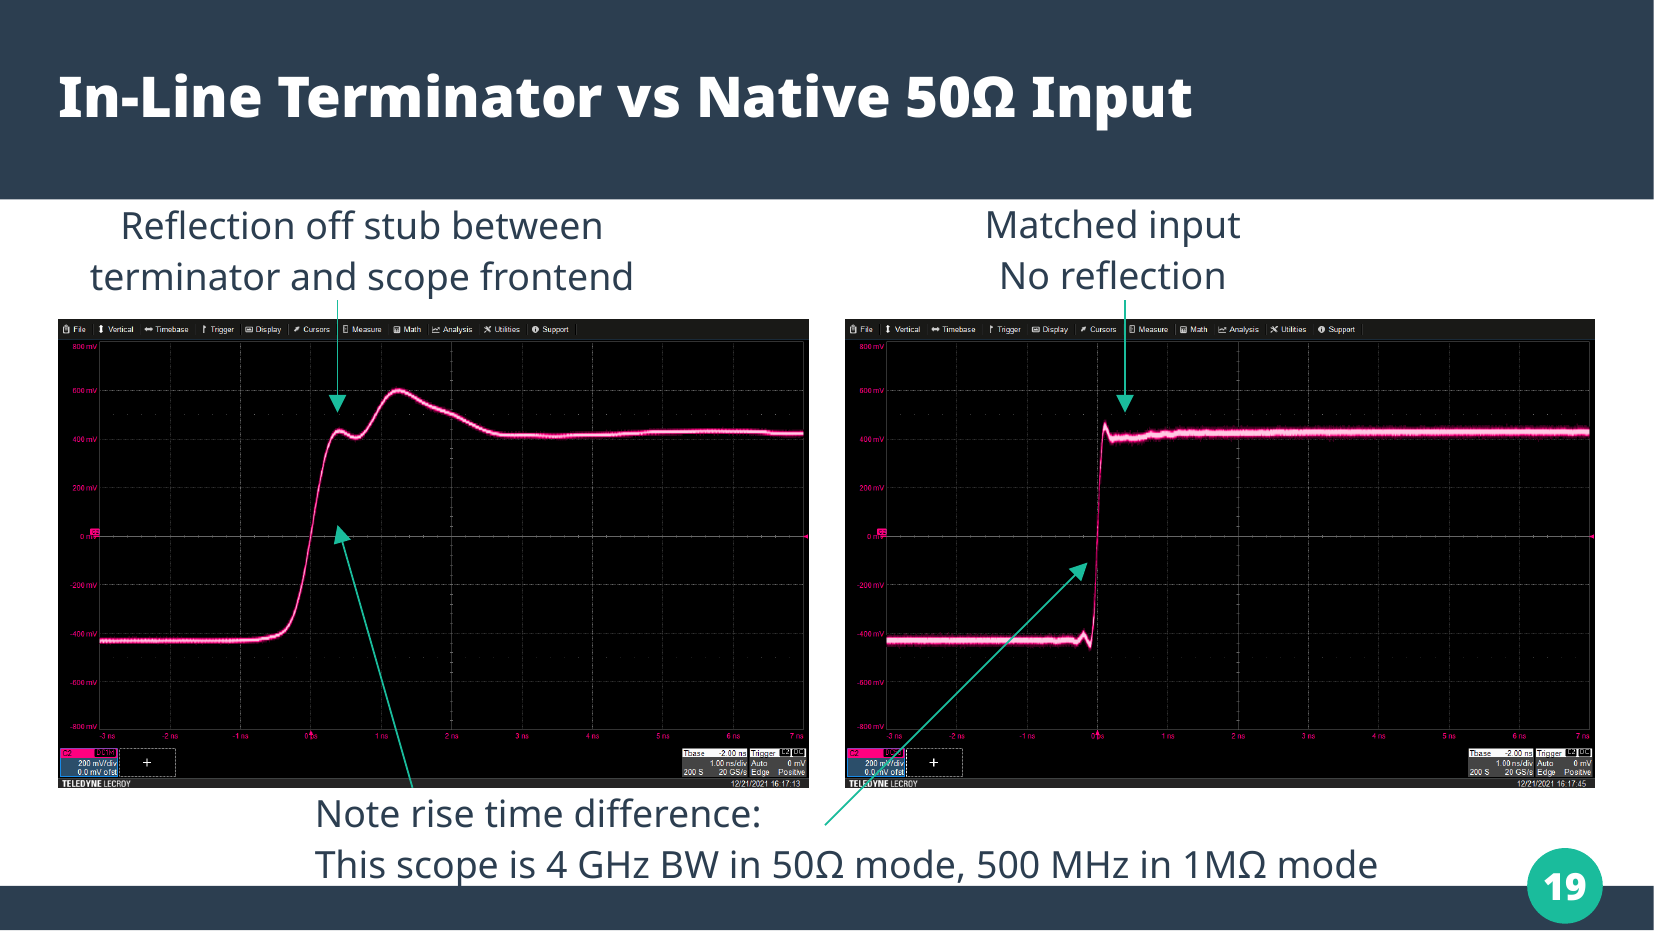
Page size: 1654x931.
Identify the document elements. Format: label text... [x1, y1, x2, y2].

text_box Matched input No reflection [969, 198, 1276, 301]
text_box Reflection off stub between terminator and scope frontend [75, 199, 681, 302]
picture [845, 319, 1595, 788]
picture [58, 319, 809, 788]
title In-Line Terminator vs Native 50Ω Input [59, 37, 1595, 155]
text_box Note rise time difference: This scope is 4 GHz BW in 50Ω mode, 500 MHz in 1MΩ mode [300, 787, 1470, 890]
